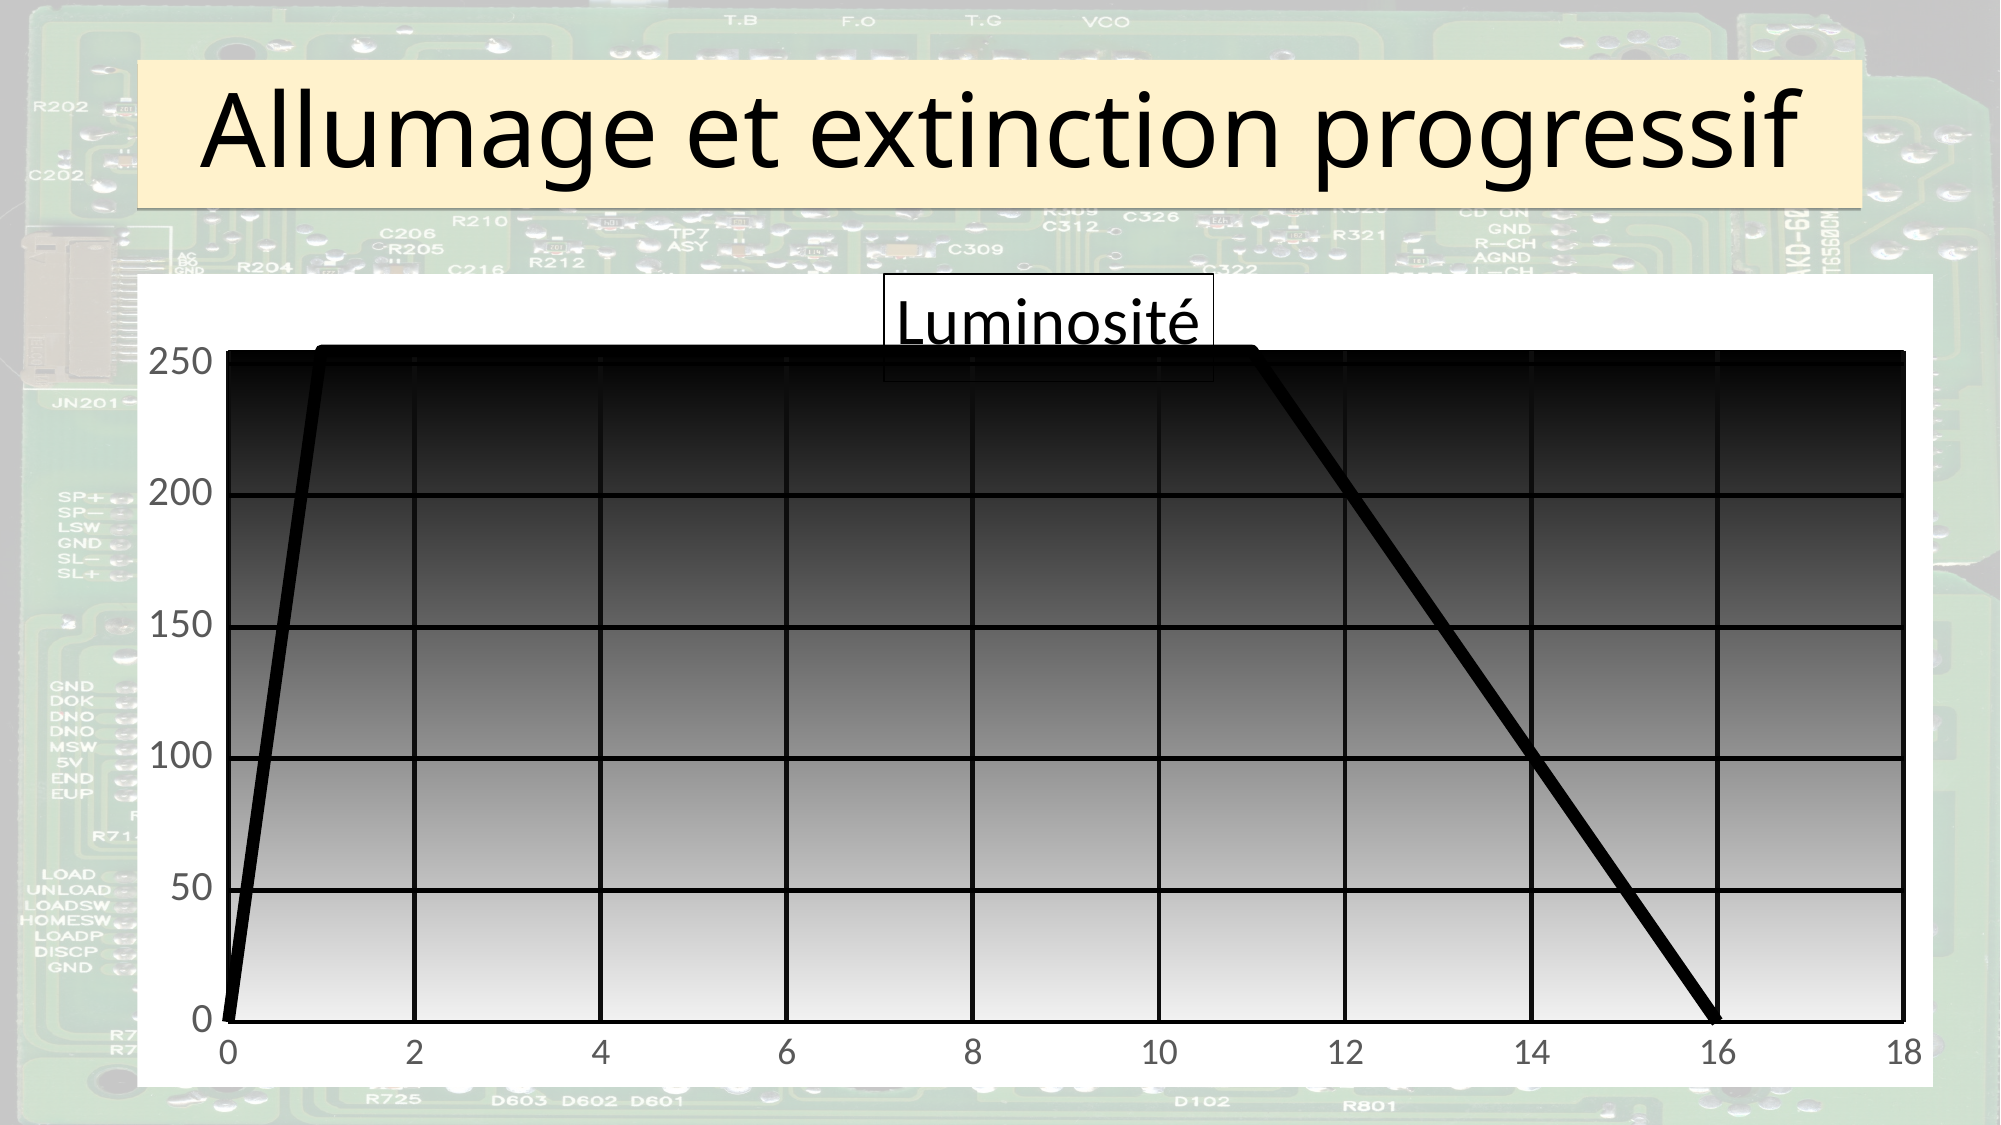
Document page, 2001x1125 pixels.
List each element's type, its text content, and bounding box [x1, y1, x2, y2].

text_box Allumage et extinction progressif [137, 59, 1863, 208]
chart [137, 273, 1933, 1087]
